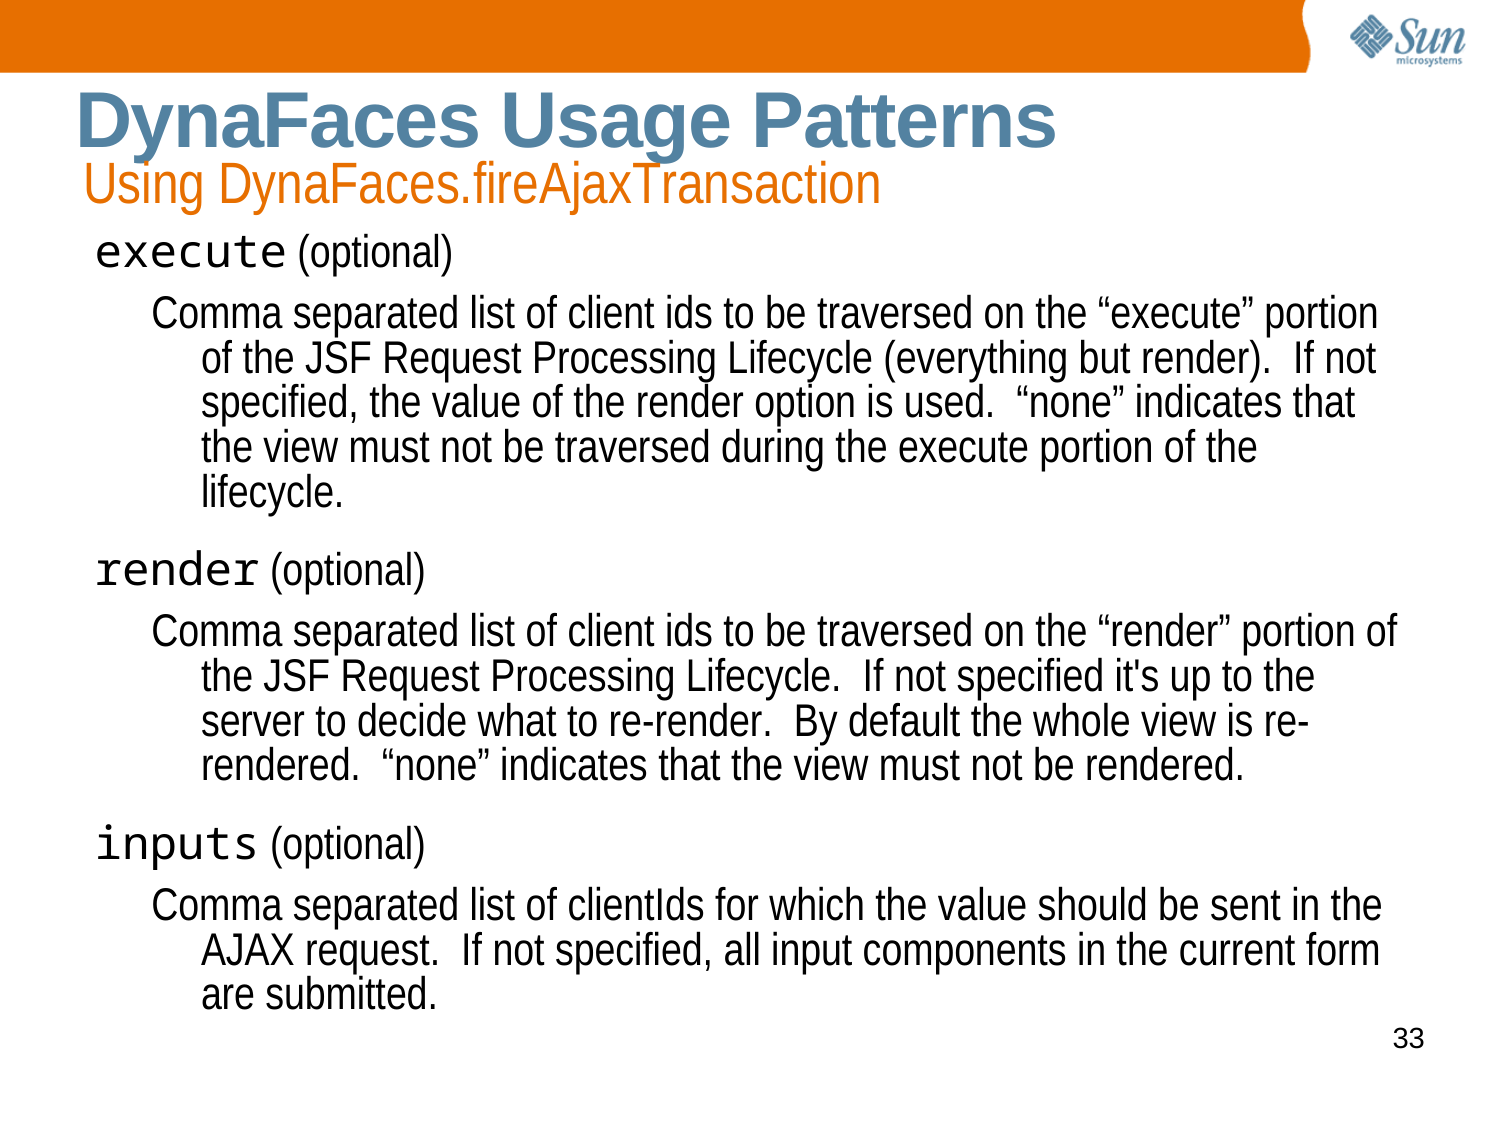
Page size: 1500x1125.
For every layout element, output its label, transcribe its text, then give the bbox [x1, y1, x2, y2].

text_box Using DynaFaces.fireAjaxTransaction [83, 157, 1351, 224]
title DynaFaces Usage Patterns [75, 83, 1437, 188]
list execute (optional) Comma separated list of client ids to be traversed on the “execute” portion of the JSF Request Processing Lifecycle (everything but render). If not specified, the value of the render option is used. “none” indicates that the view must not be traversed during the execute portion of the lifecycle. render (optional) Comma separated list of client ids to be traversed on the “render” portion of the JSF Request Processing Lifecycle. If not specified it's up to the server to decide what to re-render. By default the whole view is re-rendered. “none” indicates that the view must not be rendered. inputs (optional) Comma separated list of clientIds for which the value should be sent in the AJAX request. If not specified, all input components in the current form are submitted. [75, 224, 1412, 1056]
picture [0, 0, 1500, 75]
